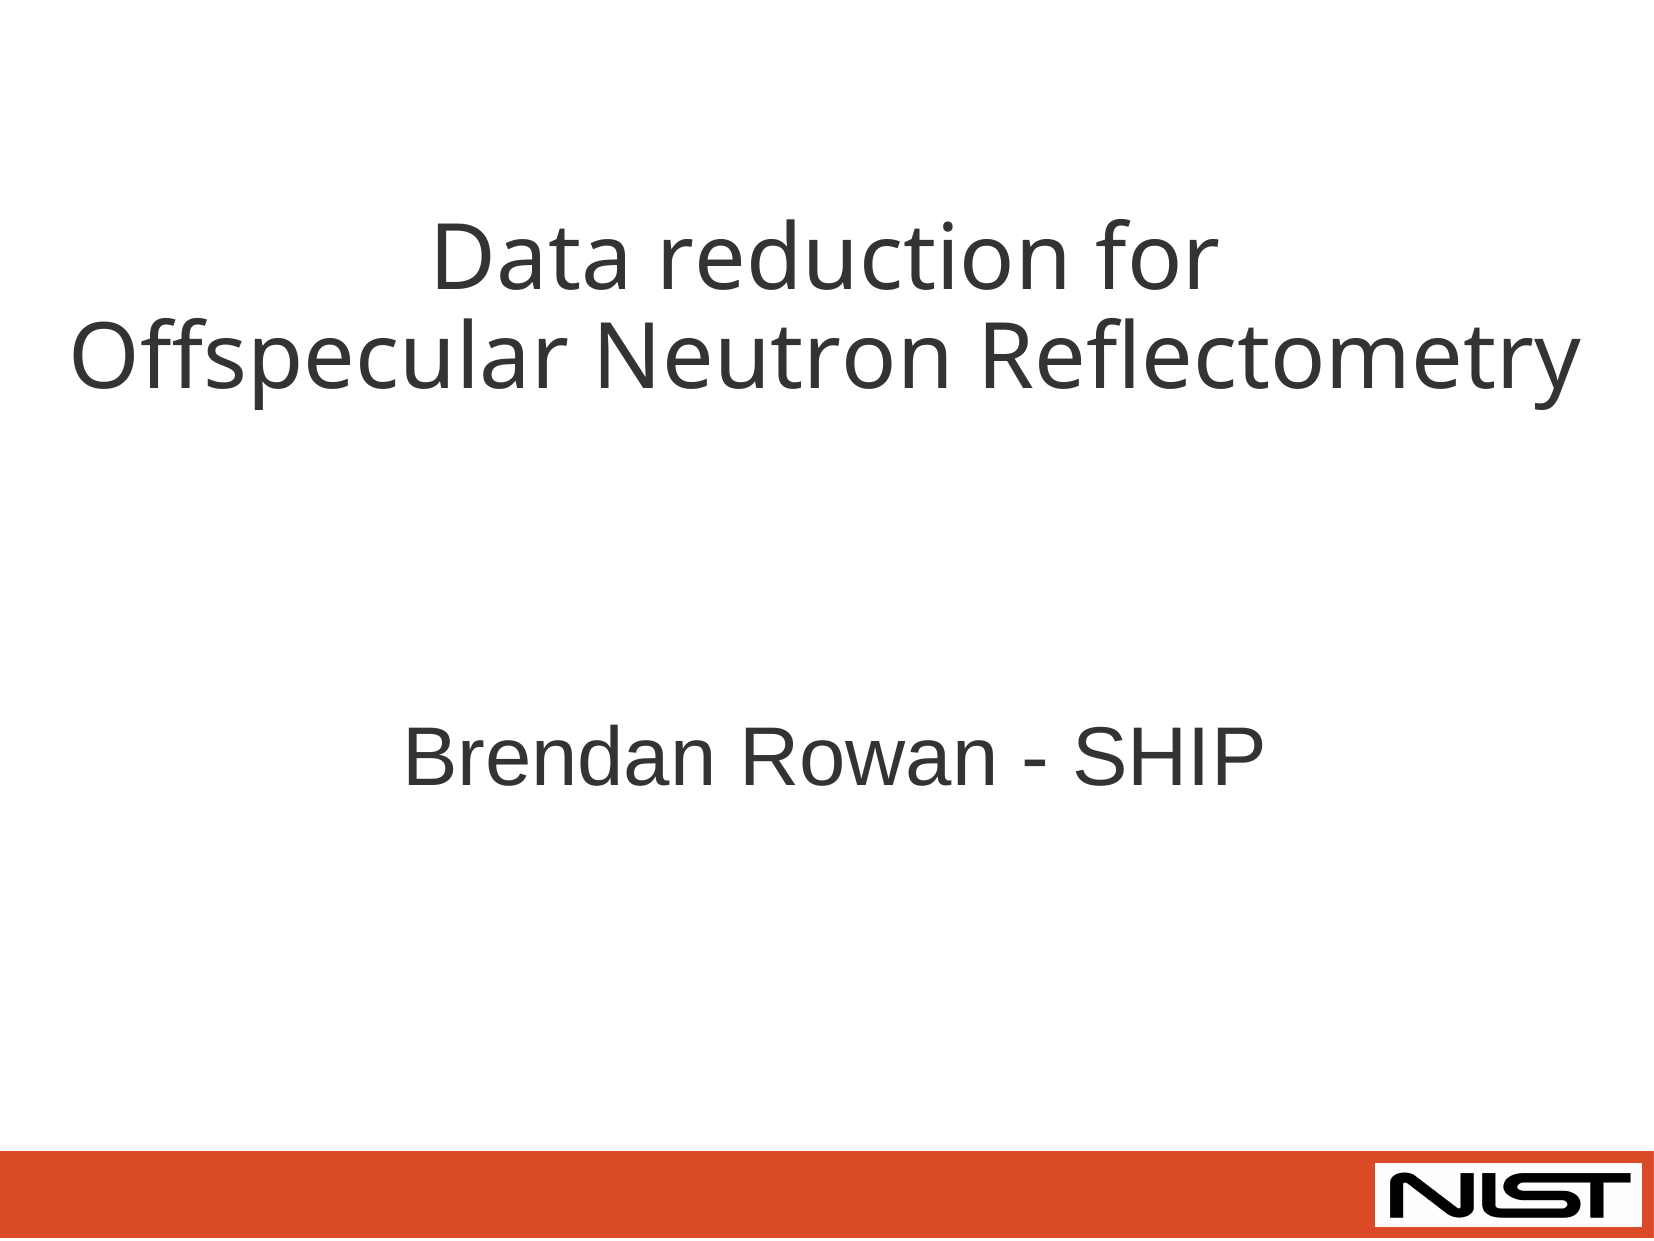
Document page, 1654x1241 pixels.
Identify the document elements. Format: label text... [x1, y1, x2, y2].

subtitle Brendan Rowan - SHIP [78, 342, 1591, 1163]
picture [0, 1151, 1654, 1238]
title Data reduction for Offspecular Neutron Reflectometry [56, 122, 1596, 595]
